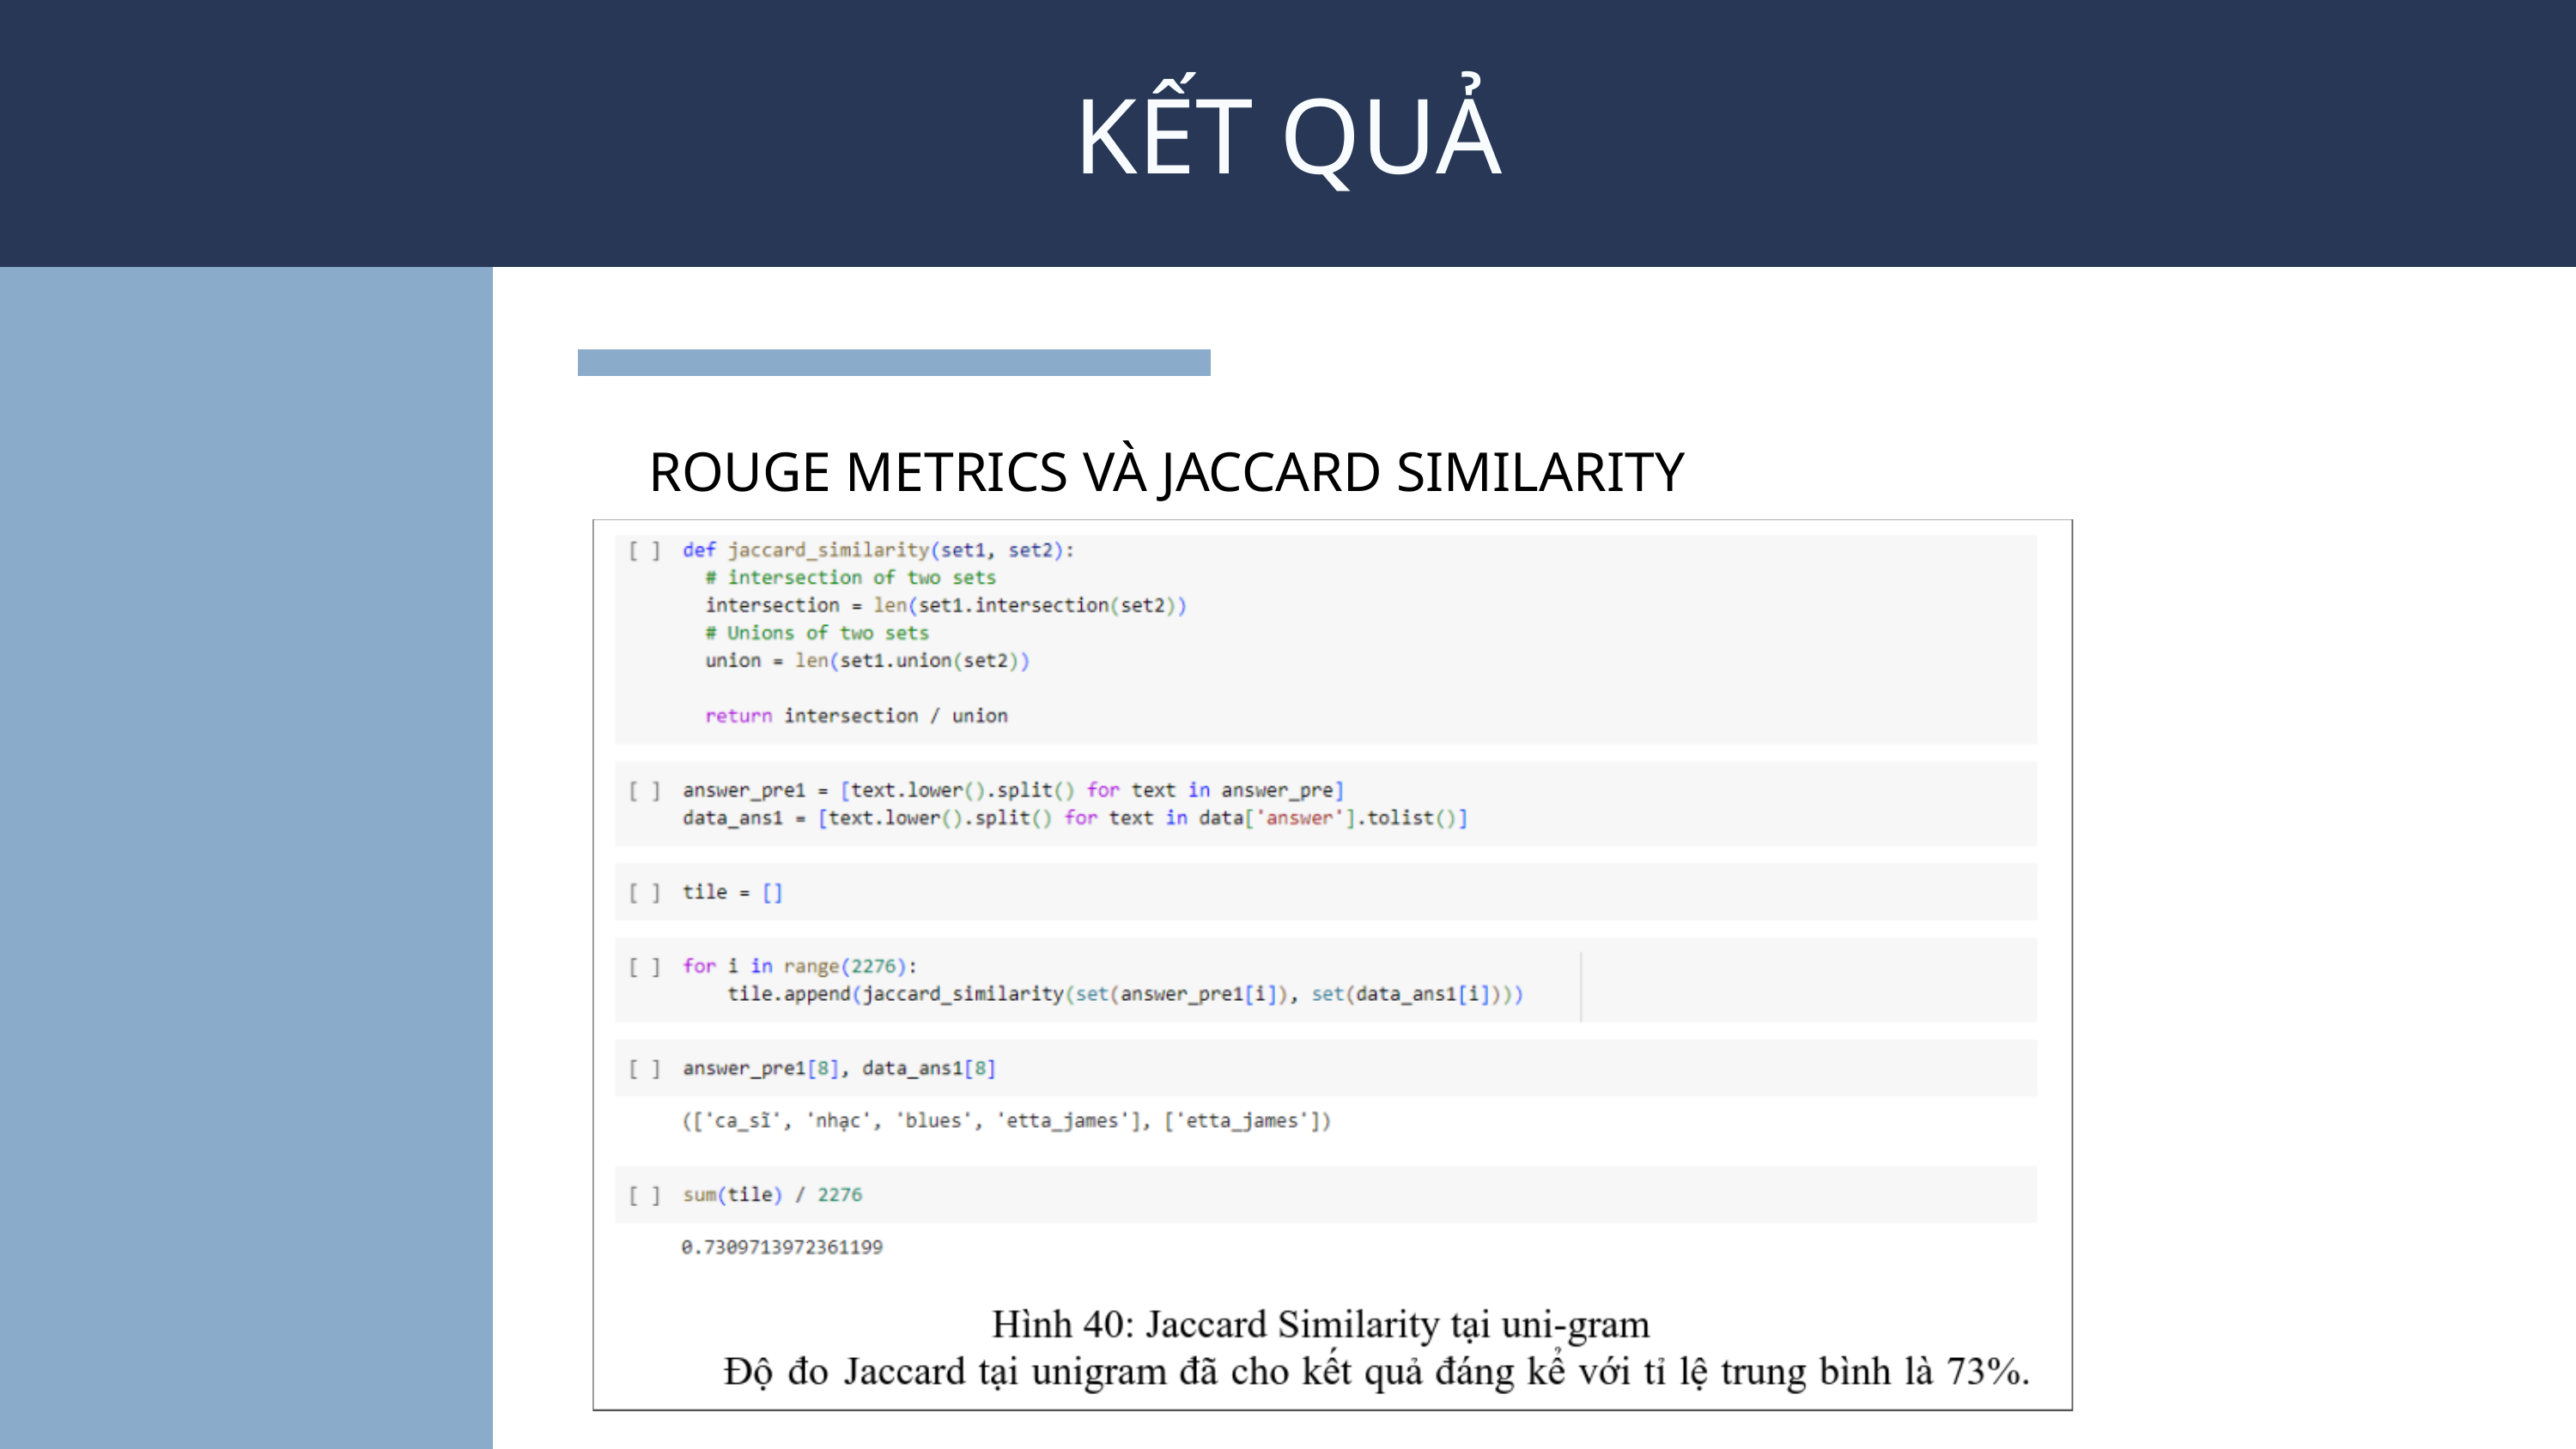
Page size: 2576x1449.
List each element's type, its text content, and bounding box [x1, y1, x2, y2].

text_box [592, 519, 2074, 1411]
text_box [0, 0, 2576, 1449]
text_box [578, 349, 1211, 376]
text_box ROUGE METRICS VÀ JACCARD SIMILARITY [526, 427, 1809, 500]
text_box KẾT QUẢ [301, 70, 2275, 194]
